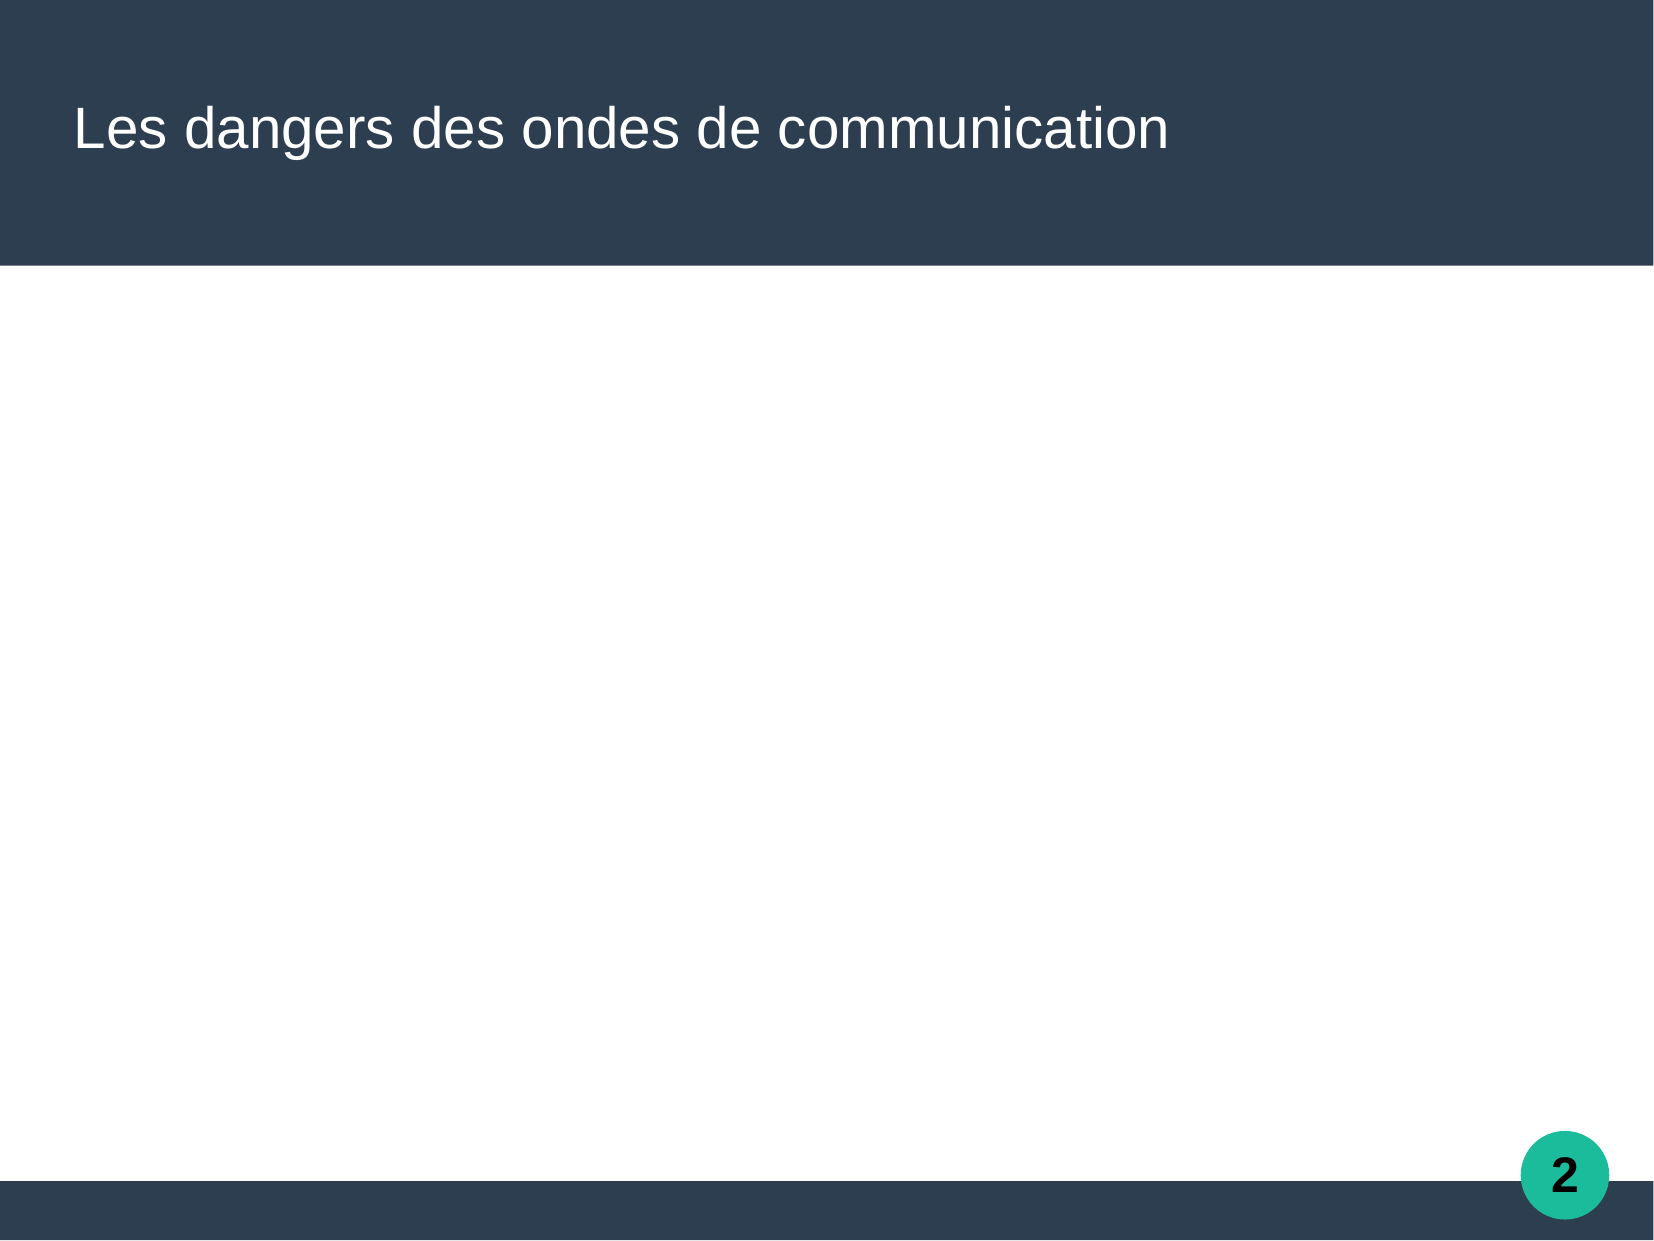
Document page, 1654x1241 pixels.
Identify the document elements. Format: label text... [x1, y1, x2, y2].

text_box Les dangers des ondes de communication [59, 88, 1536, 169]
text_box 2 [1505, 1138, 1625, 1211]
